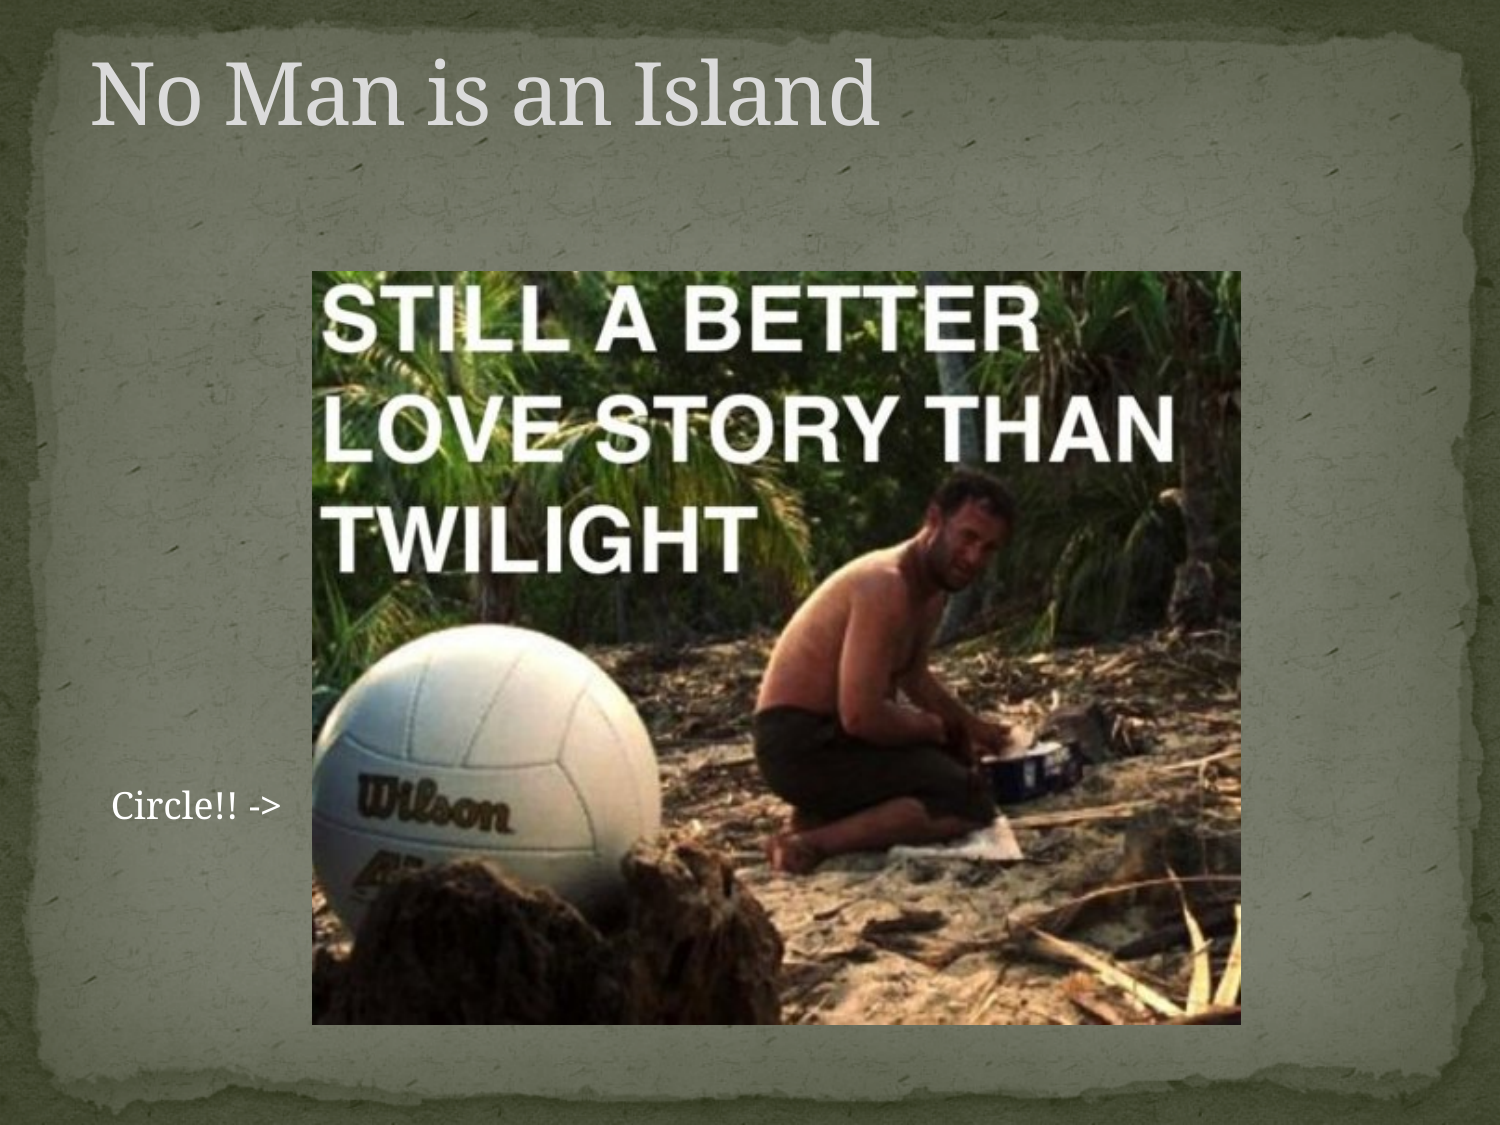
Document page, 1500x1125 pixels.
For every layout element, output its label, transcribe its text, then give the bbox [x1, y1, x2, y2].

text_box Circle!! -> [96, 774, 298, 835]
title No Man is an Island [75, 24, 1425, 150]
picture [0, 0, 1500, 1125]
